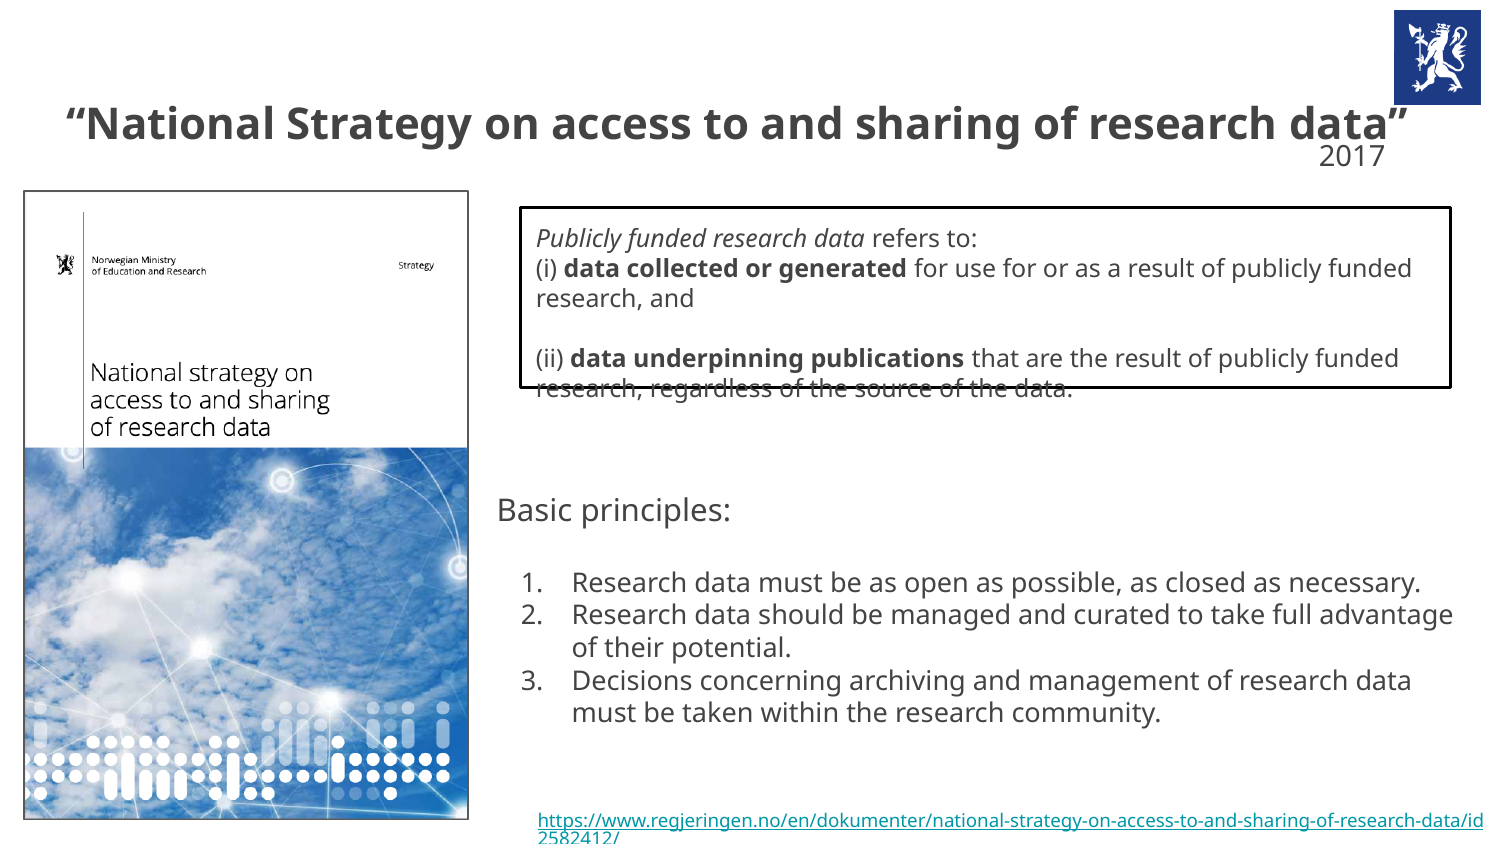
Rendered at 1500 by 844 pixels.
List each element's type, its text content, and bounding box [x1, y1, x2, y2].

text_box Publicly funded research data refers to: (i) data collected or generated for use for or as a result of publicly funded ­research, and (ii) data underpinning publications that are the result of publicly funded ­research, regardless of the source of the data. [520, 207, 1451, 388]
text_box 2017 [1307, 131, 1498, 175]
text_box “National Strategy on access to and sharing of research data” [51, 72, 1449, 167]
text_box Basic principles: Research data must be as open as possible, as closed as necessary. Research data should be managed and curated to take full advantage of their potential. Decisions concerning archiving and management of ­research data must be taken within the research community. [481, 475, 1488, 761]
picture [24, 191, 468, 819]
picture [1394, 10, 1481, 105]
text_box https://www.regjeringen.no/en/dokumenter/national-strategy-on-access-to-and-sharing-of-research-data/id2582412/ [526, 802, 1495, 836]
